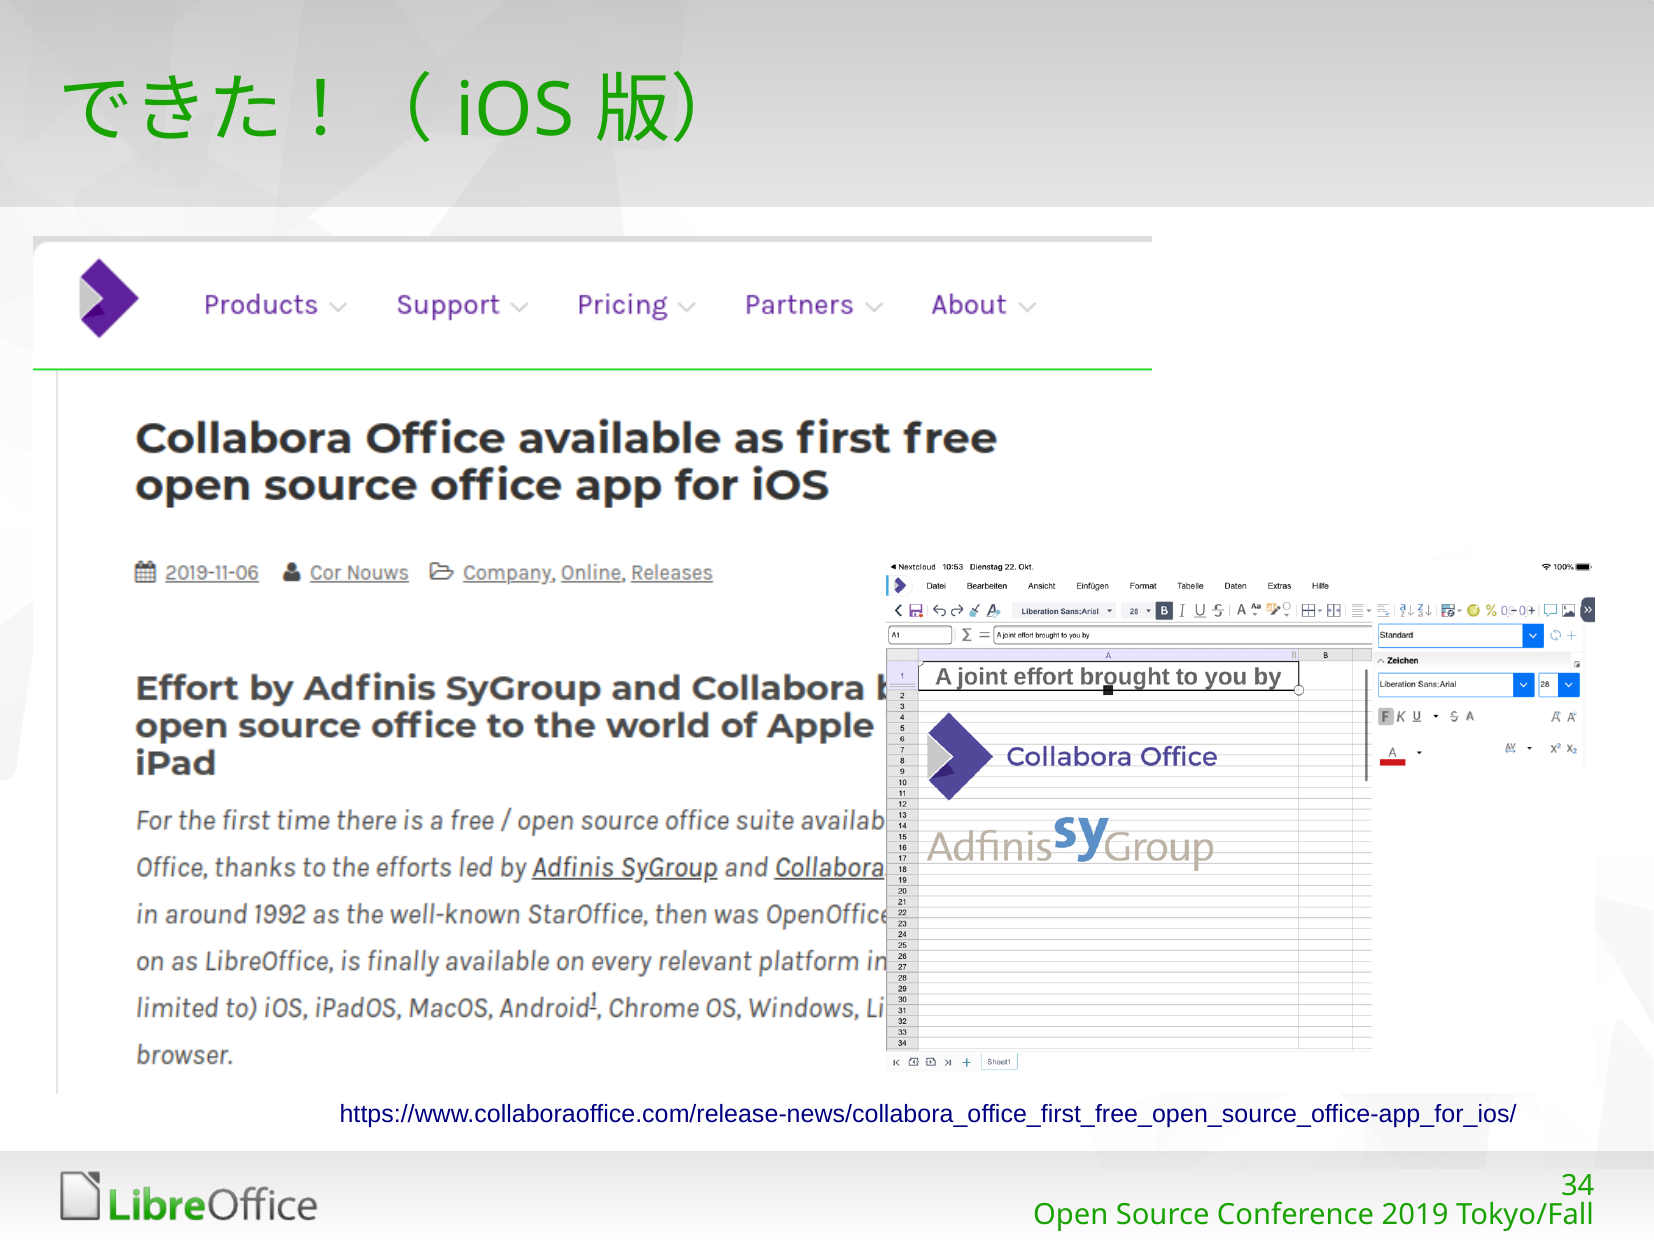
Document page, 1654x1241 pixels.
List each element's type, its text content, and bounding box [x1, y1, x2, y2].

title できた！（iOS版） [59, 29, 1595, 178]
picture [41, 1152, 337, 1240]
text_box https://www.collaboraoffice.com/release-news/collabora_office_first_free_open_source_office-app_for_ios/ [324, 1092, 1537, 1152]
picture [0, 0, 1654, 1169]
